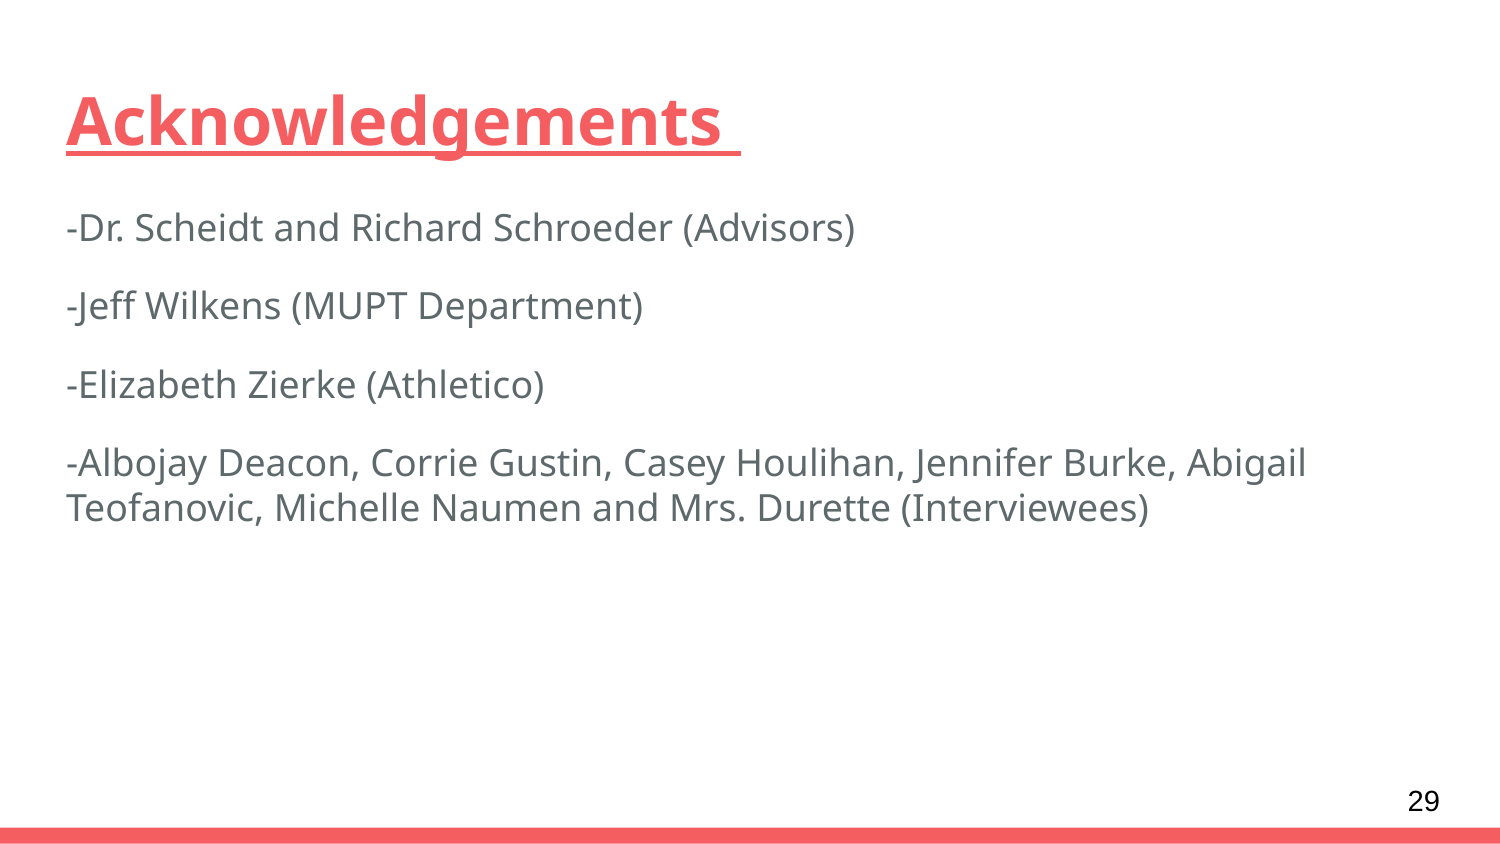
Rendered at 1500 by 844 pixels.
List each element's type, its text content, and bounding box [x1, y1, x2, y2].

list -Dr. Scheidt and Richard Schroeder (Advisors) -Jeff Wilkens (MUPT Department) -Elizabeth Zierke (Athletico) -Albojay Deacon, Corrie Gustin, Casey Houlihan, Jennifer Burke, Abigail Teofanovic, Michelle Naumen and Mrs. Durette (Interviewees) [51, 189, 1449, 750]
title Acknowledgements [51, 64, 1449, 167]
slide_number <number> [1392, 767, 1483, 833]
